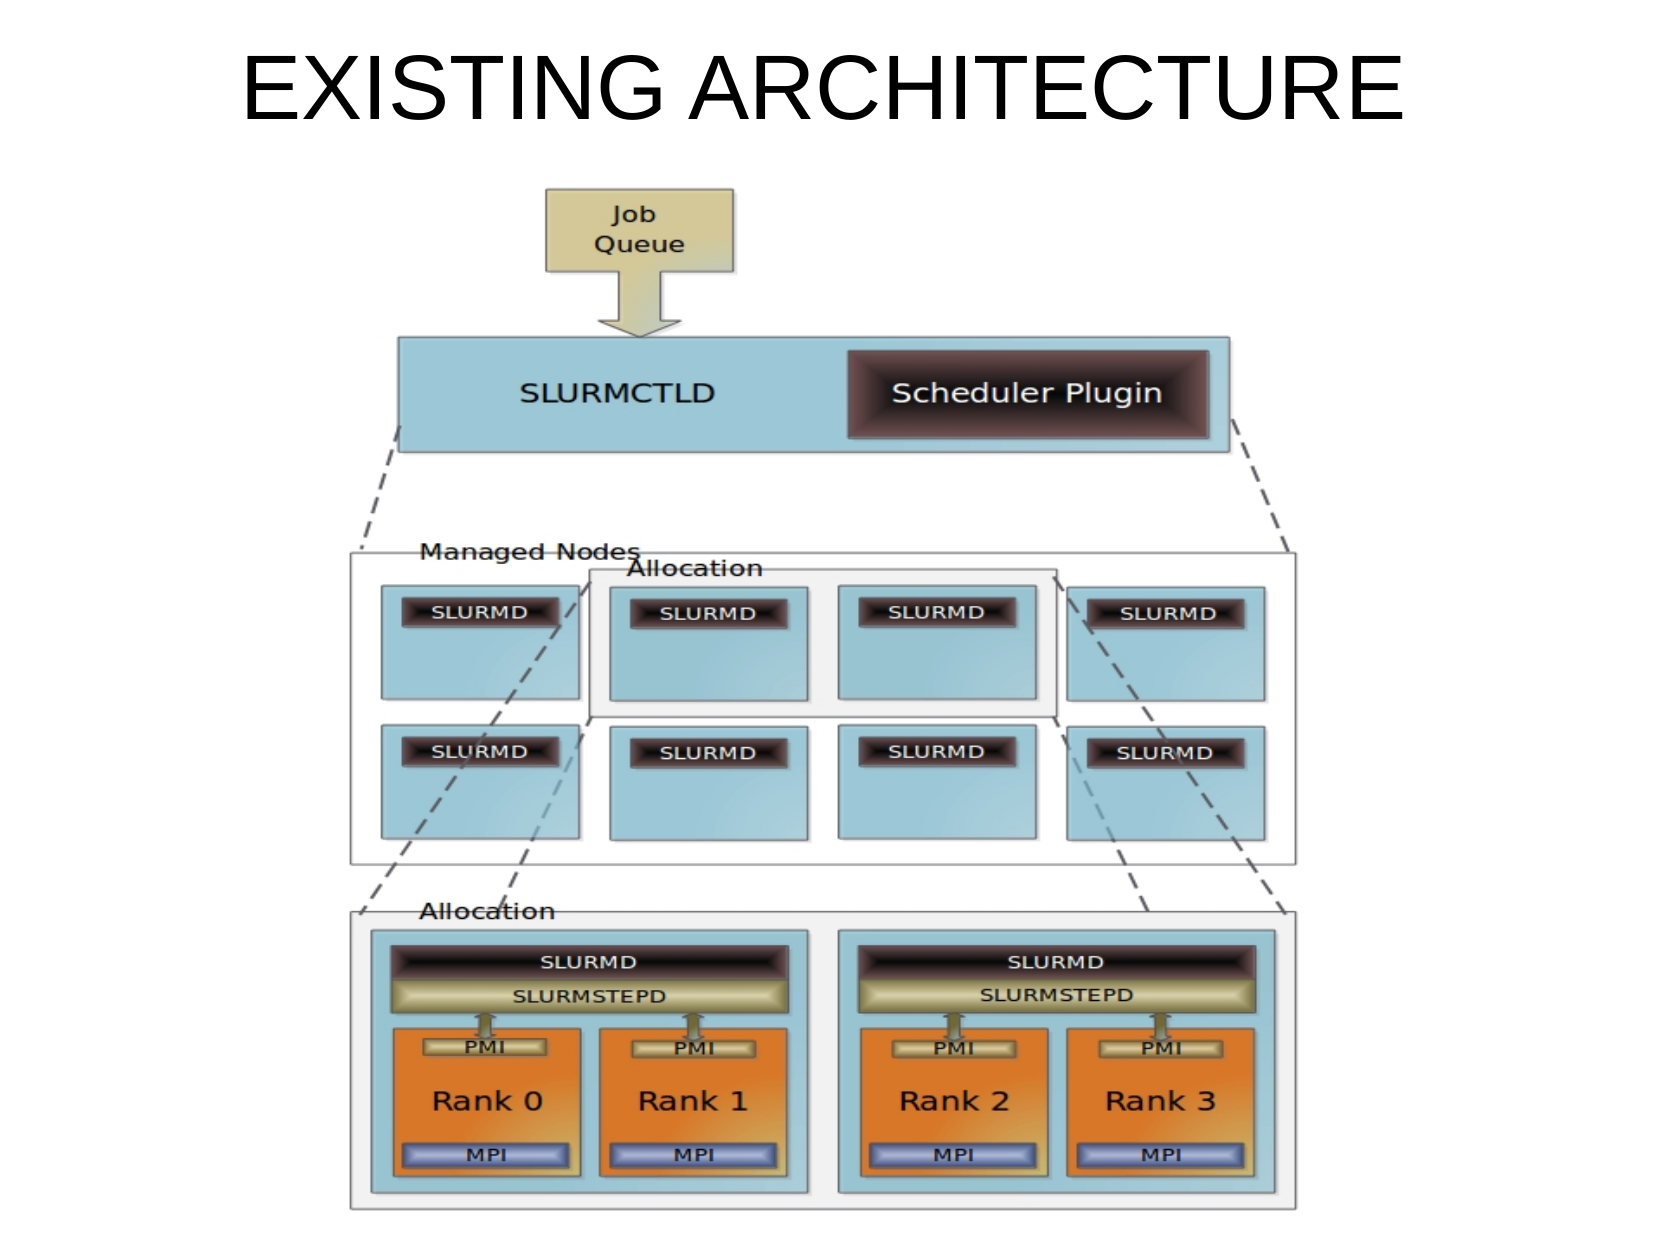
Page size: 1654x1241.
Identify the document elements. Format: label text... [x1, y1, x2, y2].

picture [241, 192, 1404, 1241]
title EXISTING ARCHITECTURE [80, 0, 1569, 192]
